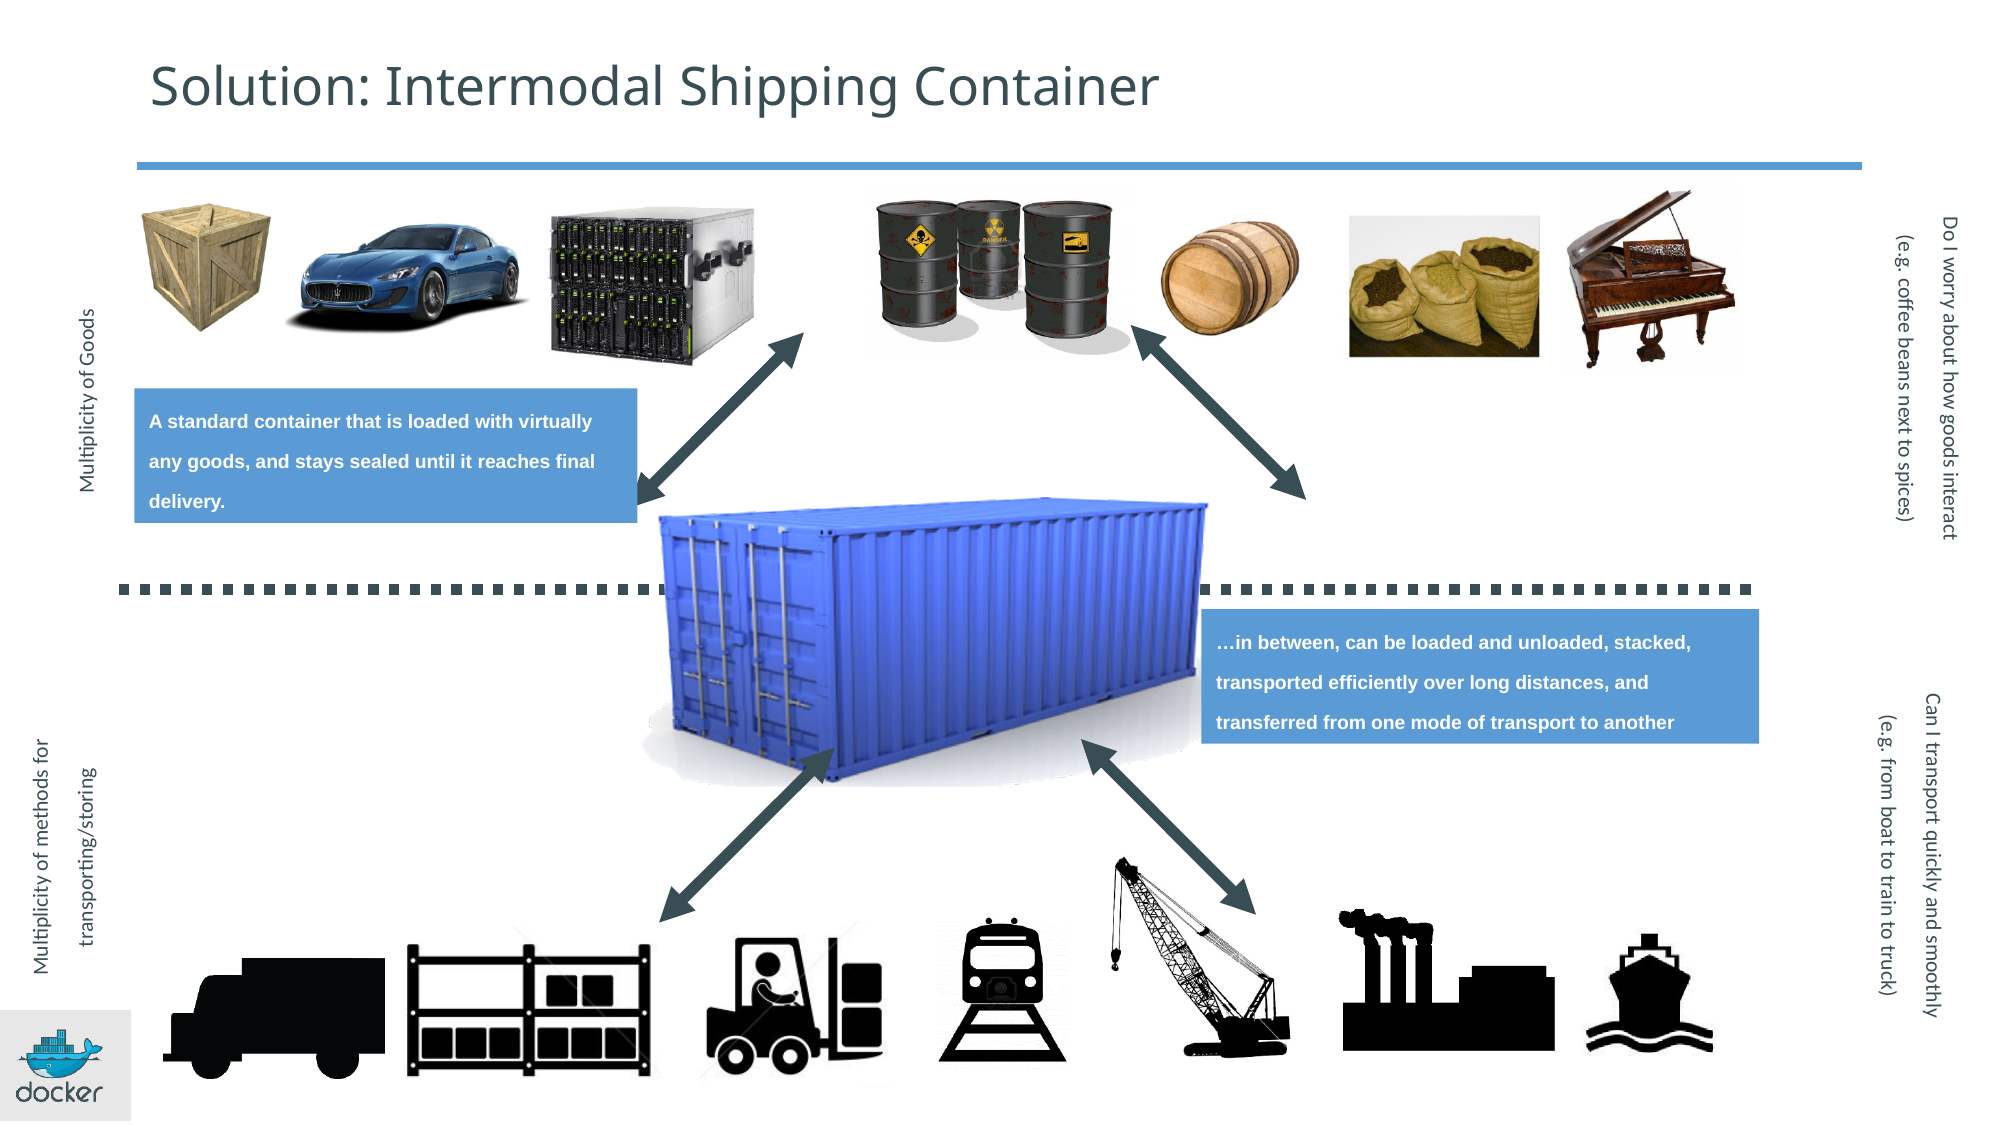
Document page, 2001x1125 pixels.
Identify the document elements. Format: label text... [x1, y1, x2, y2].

picture [1580, 925, 1719, 1063]
picture [1141, 203, 1320, 352]
picture [0, 1010, 131, 1121]
picture [864, 180, 1133, 359]
text_box Do I worry about how goods interact (e.g. coffee beans next to spices) [1883, 199, 1989, 559]
title Solution: Intermodal Shipping Container [135, 29, 1861, 139]
text_box Can I transport quickly and smoothly (e.g. from boat to train to truck) [1866, 676, 1972, 1036]
text_box …in between, can be loaded and unloaded, stacked, transported efficiently over long distances, and transferred from one mode of transport to another [1201, 609, 1760, 744]
picture [1563, 182, 1738, 377]
picture [389, 925, 661, 1084]
picture [541, 202, 758, 369]
picture [934, 915, 1071, 1072]
picture [700, 921, 909, 1088]
picture [1338, 909, 1559, 1051]
text_box A standard container that is loaded with virtually any goods, and stays sealed until it reaches final delivery. [134, 388, 638, 523]
picture [141, 203, 271, 332]
picture [163, 958, 385, 1079]
picture [275, 180, 535, 347]
picture [1098, 850, 1302, 1064]
text_box Multiplicity of Goods [49, 222, 109, 581]
text_box Multiplicity of methods for transporting/storing [3, 678, 108, 1037]
picture [1339, 181, 1549, 391]
picture [642, 497, 1256, 787]
